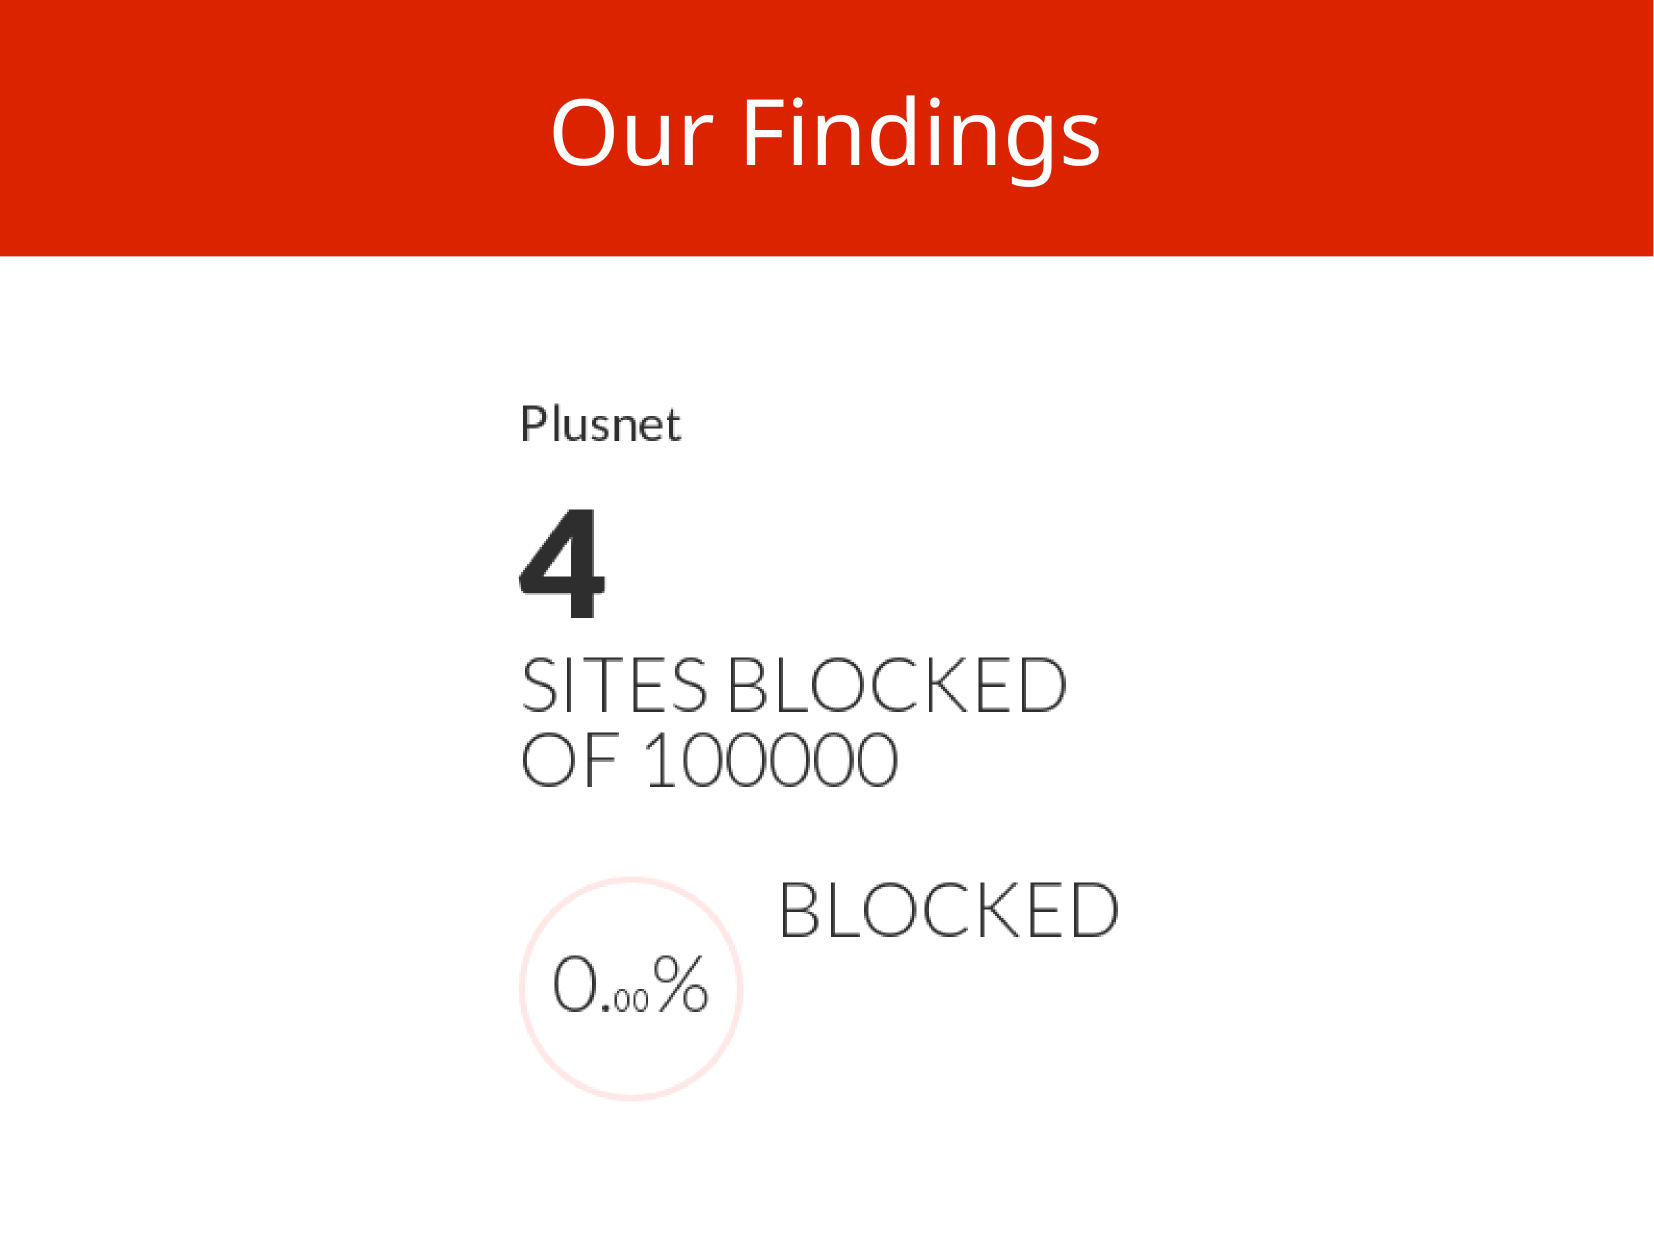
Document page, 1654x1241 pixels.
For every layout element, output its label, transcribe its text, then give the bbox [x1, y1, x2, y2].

text_box Our Findings [0, 0, 1654, 257]
picture [506, 387, 1149, 1123]
